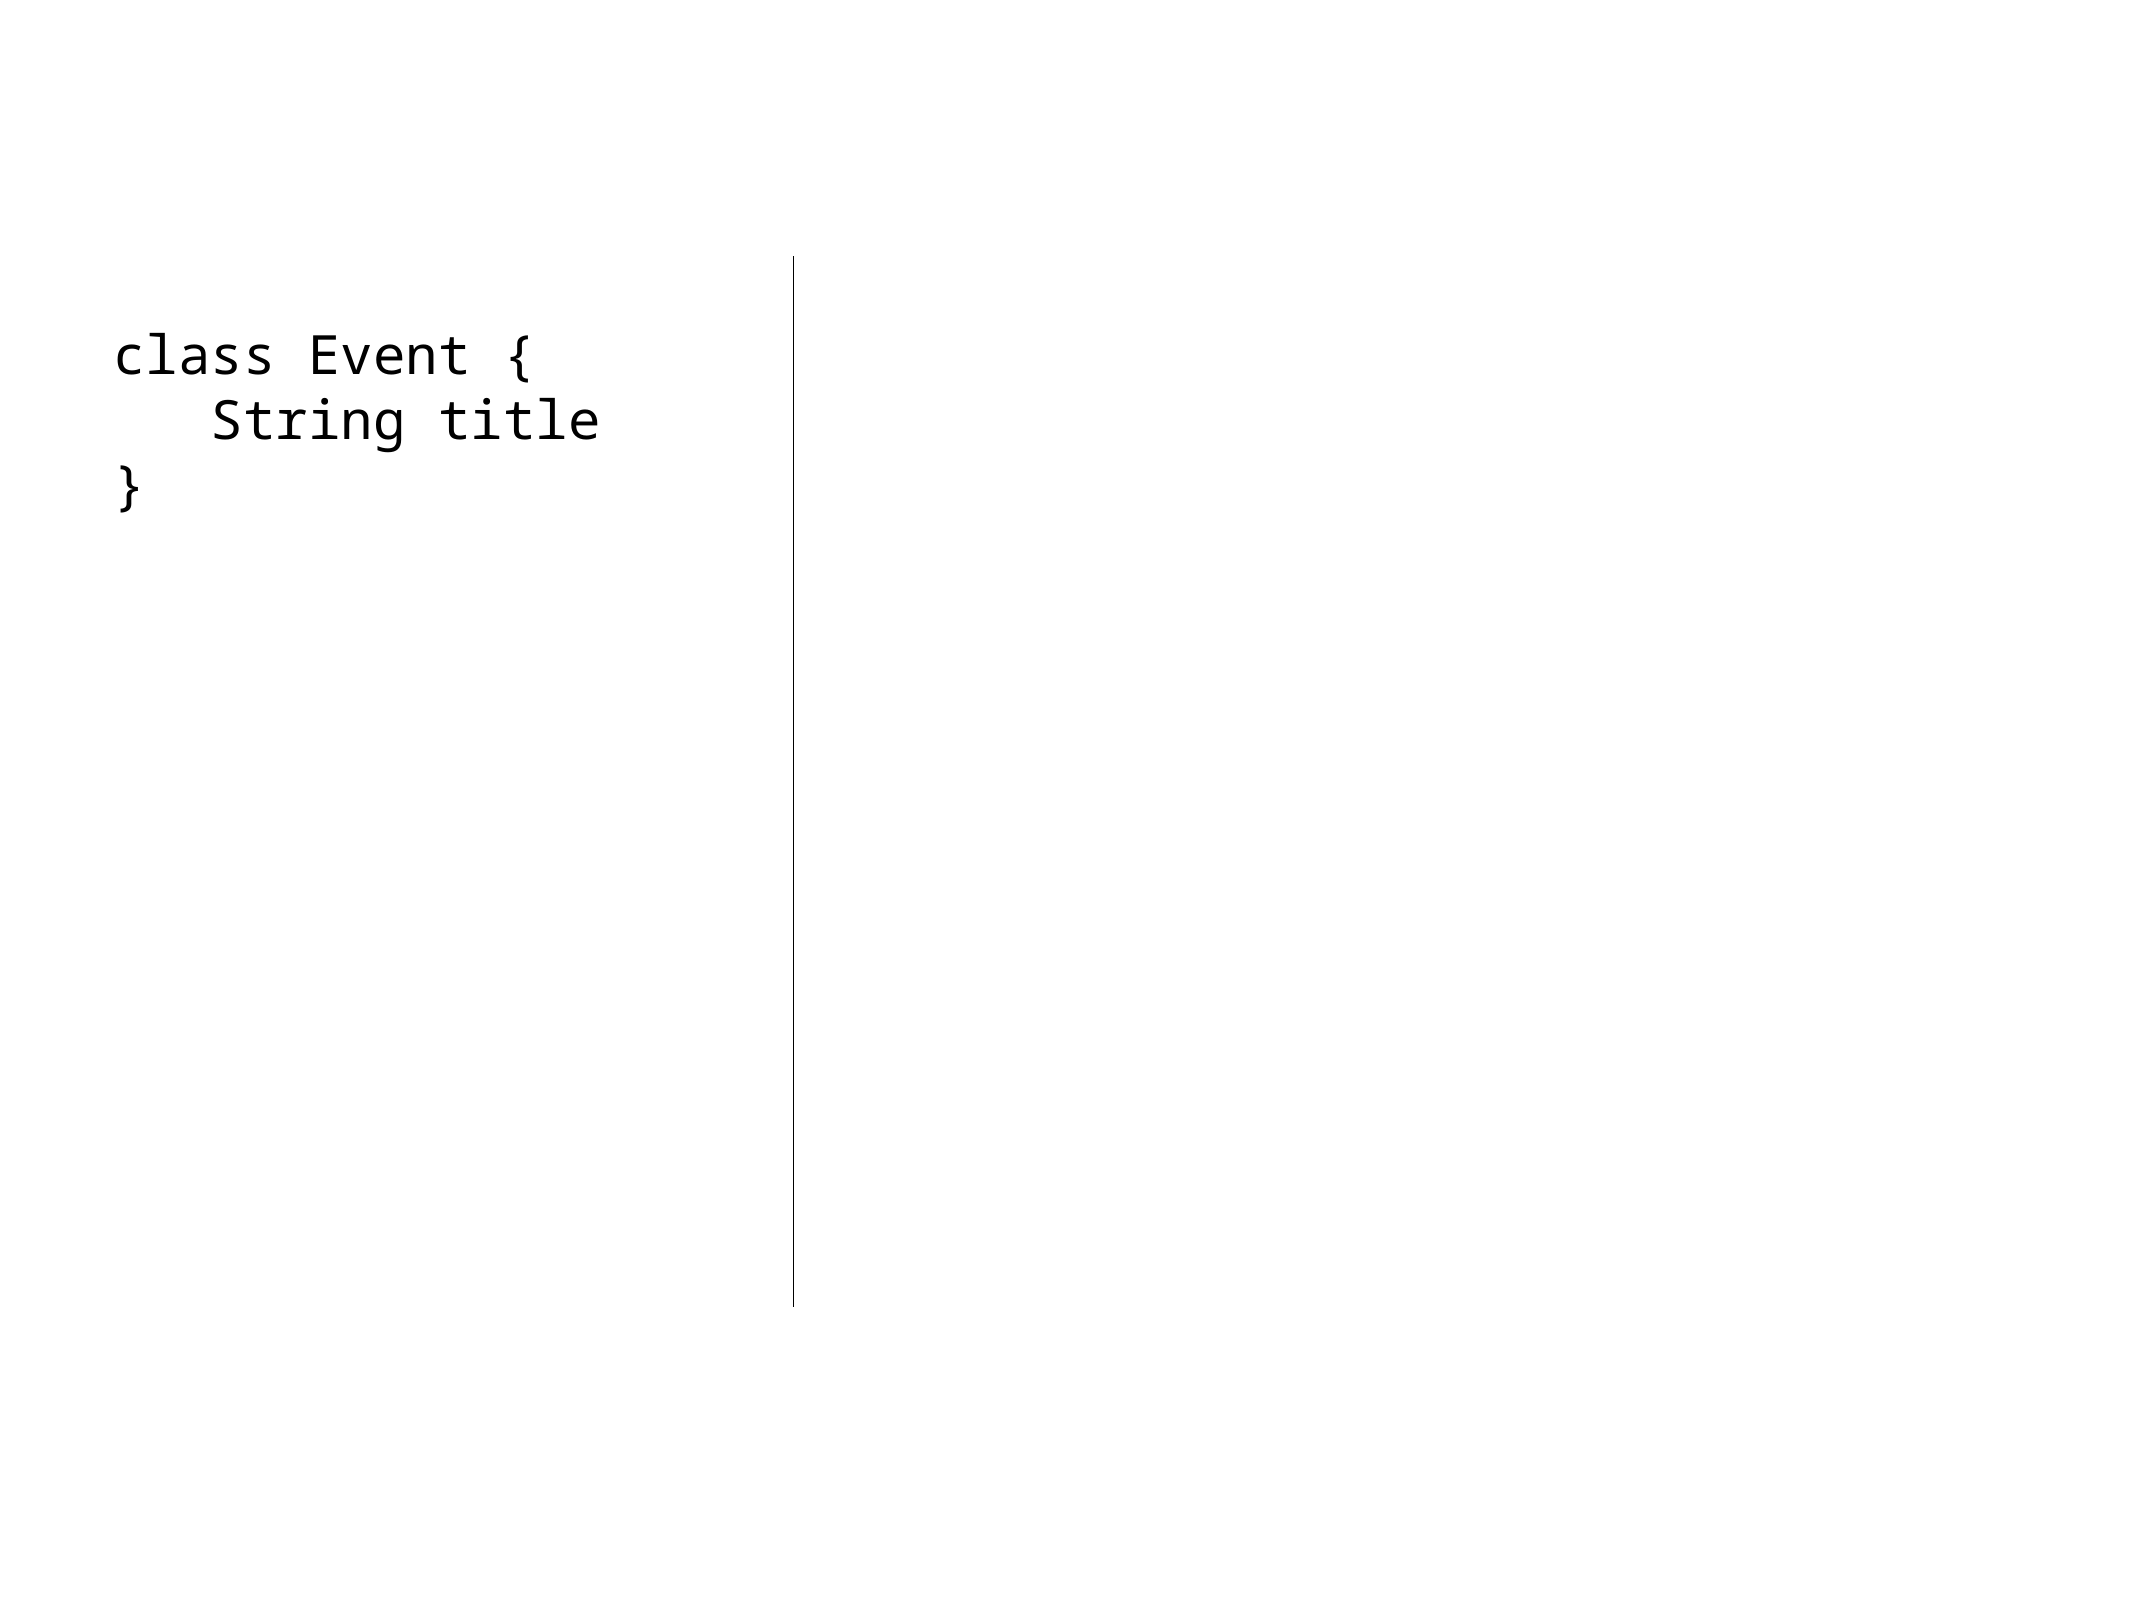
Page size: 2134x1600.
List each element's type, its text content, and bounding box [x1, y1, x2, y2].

text_box class Event { String title } [98, 313, 879, 1289]
